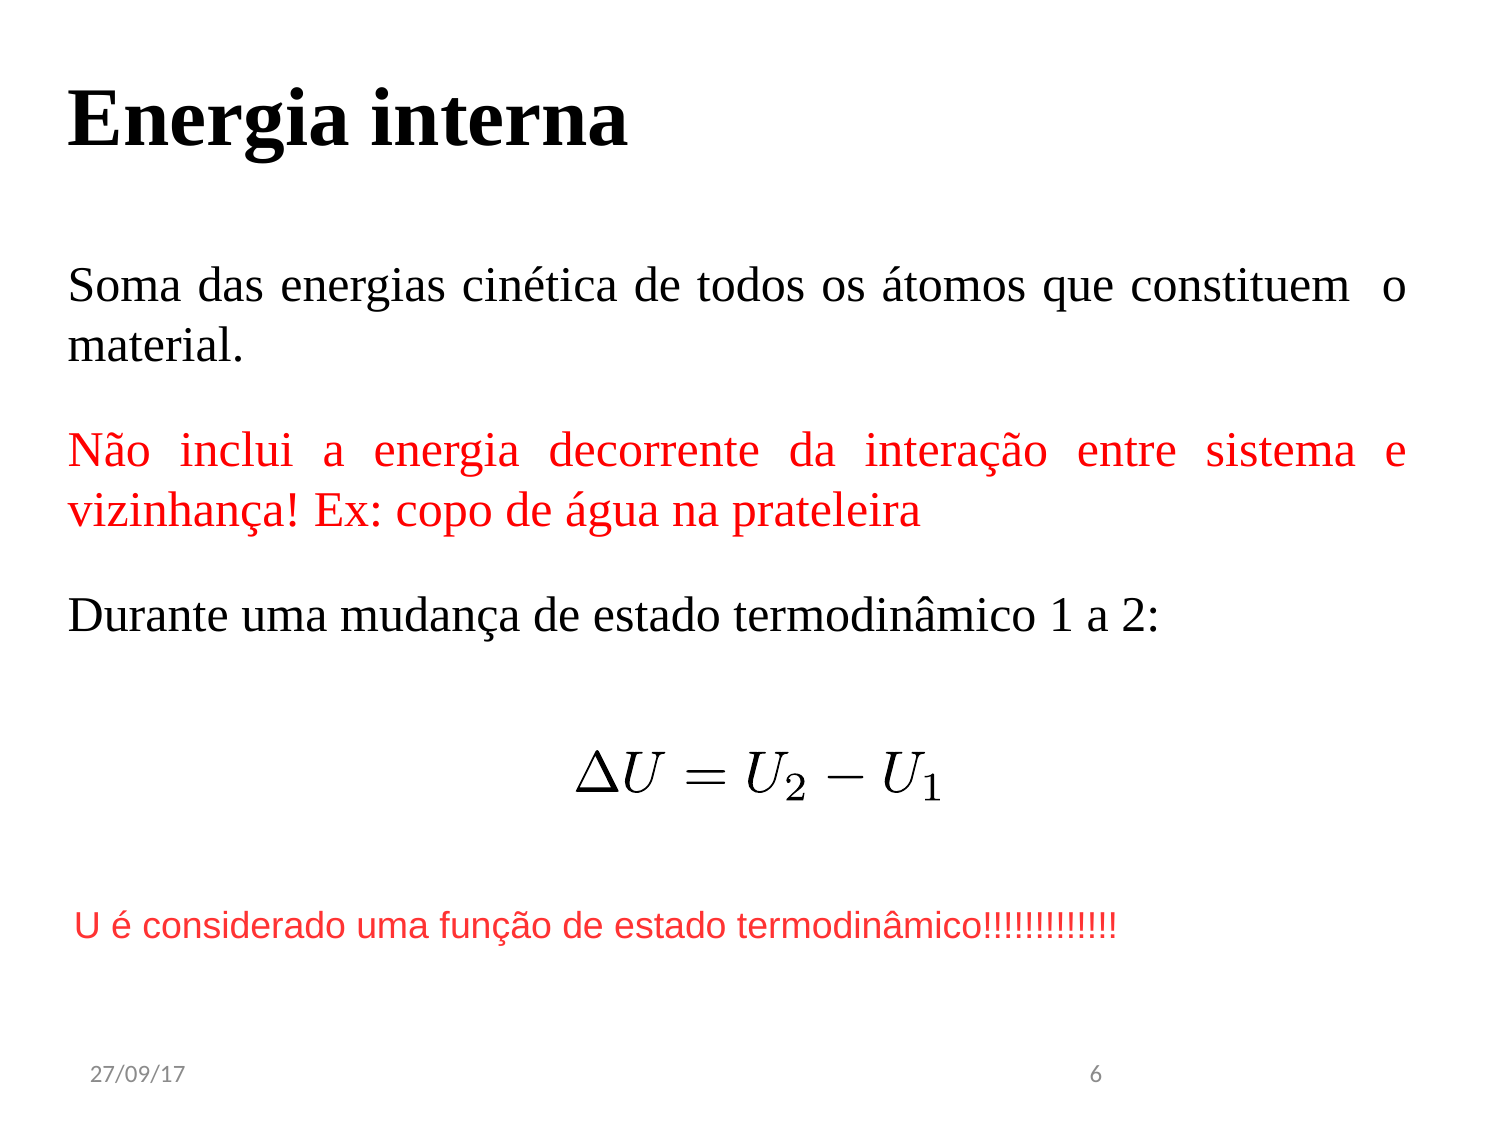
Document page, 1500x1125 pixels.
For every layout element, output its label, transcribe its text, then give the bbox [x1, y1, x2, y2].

text_box [572, 750, 944, 801]
text_box 27/09/17 [74, 1042, 425, 1103]
text_box Energia interna [53, 54, 1424, 170]
text_box <número> [1074, 1042, 1425, 1103]
text_box U é considerado uma função de estado termodinâmico!!!!!!!!!!!!! [59, 897, 1264, 955]
text_box Soma das energias cinética de todos os átomos que constituem o material. Não inclui a energia decorrente da interação entre sistema e vizinhança! Ex: copo de água na prateleira Durante uma mudança de estado termodinâmico 1 a 2: [53, 243, 1424, 739]
